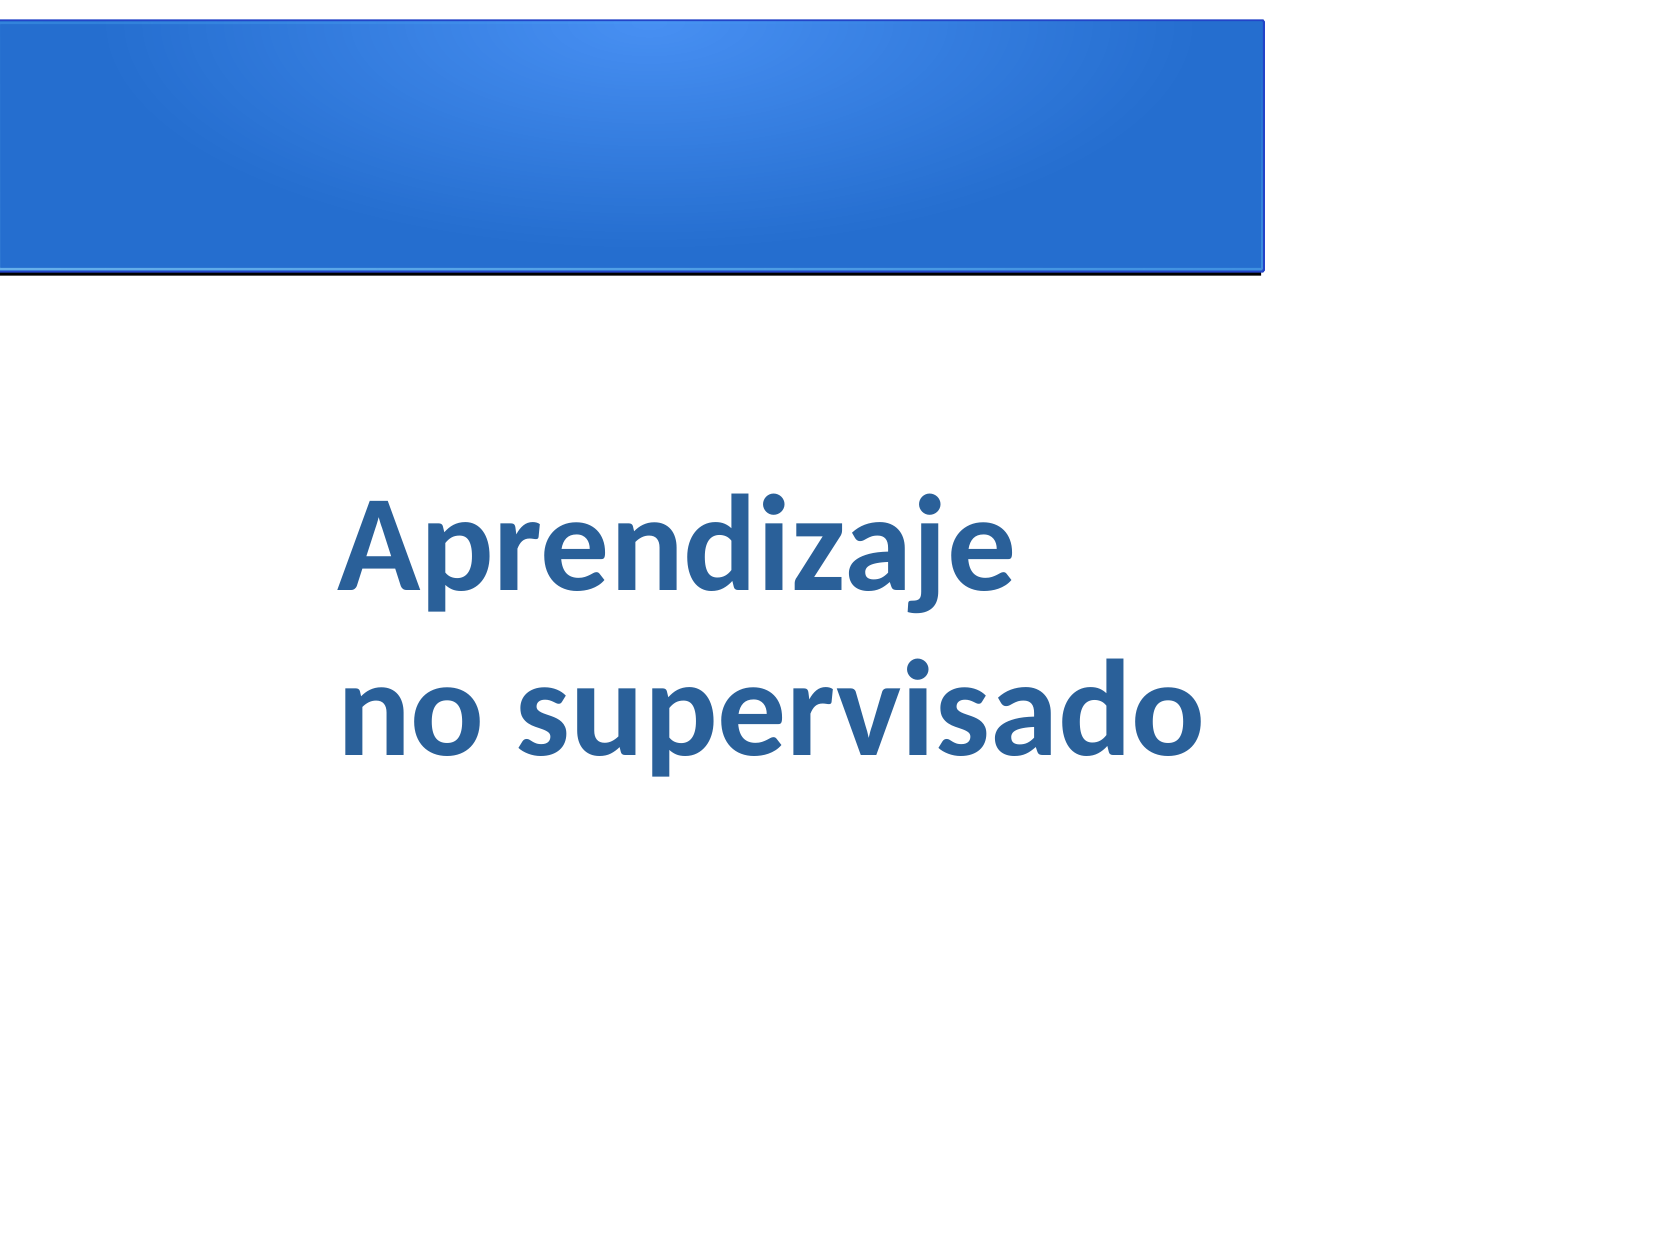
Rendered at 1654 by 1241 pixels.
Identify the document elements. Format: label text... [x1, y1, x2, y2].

text_box Aprendizaje no supervisado [322, 445, 1332, 795]
